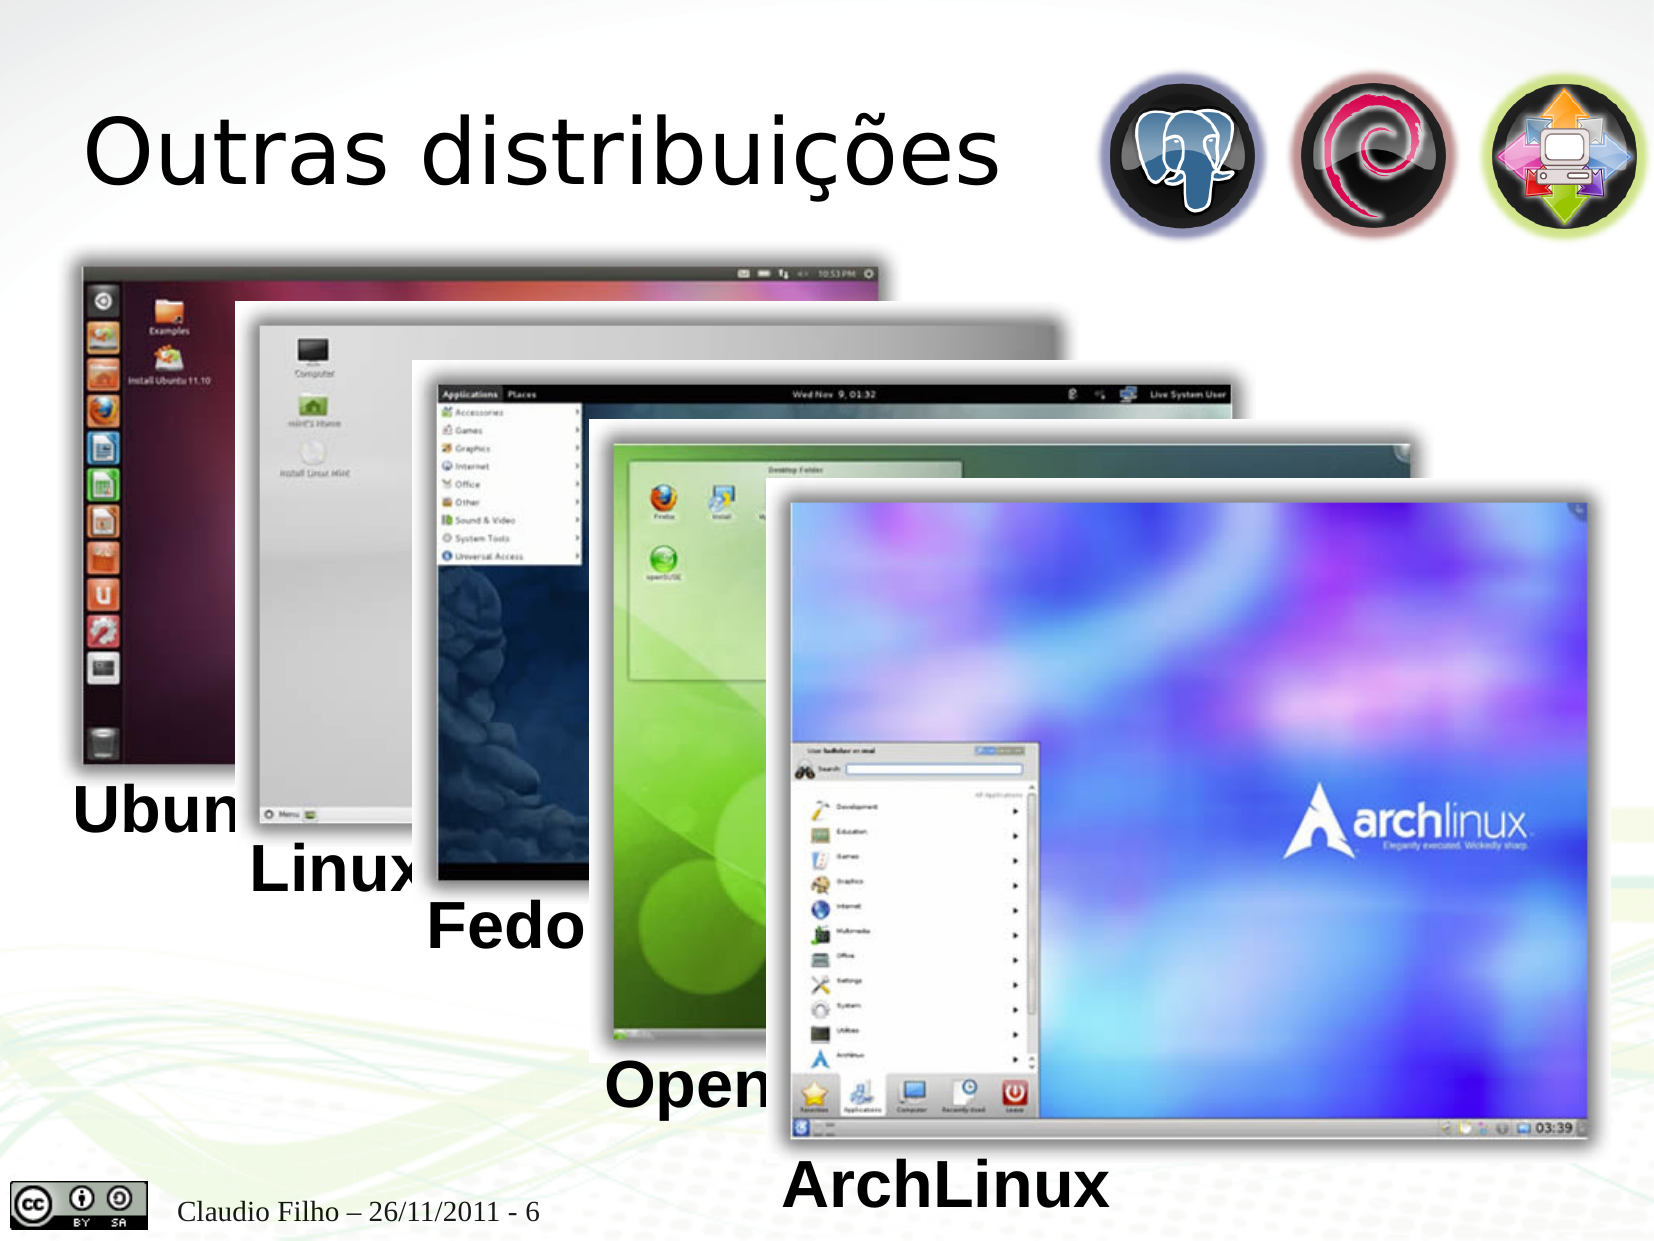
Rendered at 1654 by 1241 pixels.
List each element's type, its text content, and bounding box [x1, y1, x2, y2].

picture [10, 1181, 148, 1230]
title Outras distribuições [82, 49, 1093, 257]
picture [0, 0, 1654, 1163]
